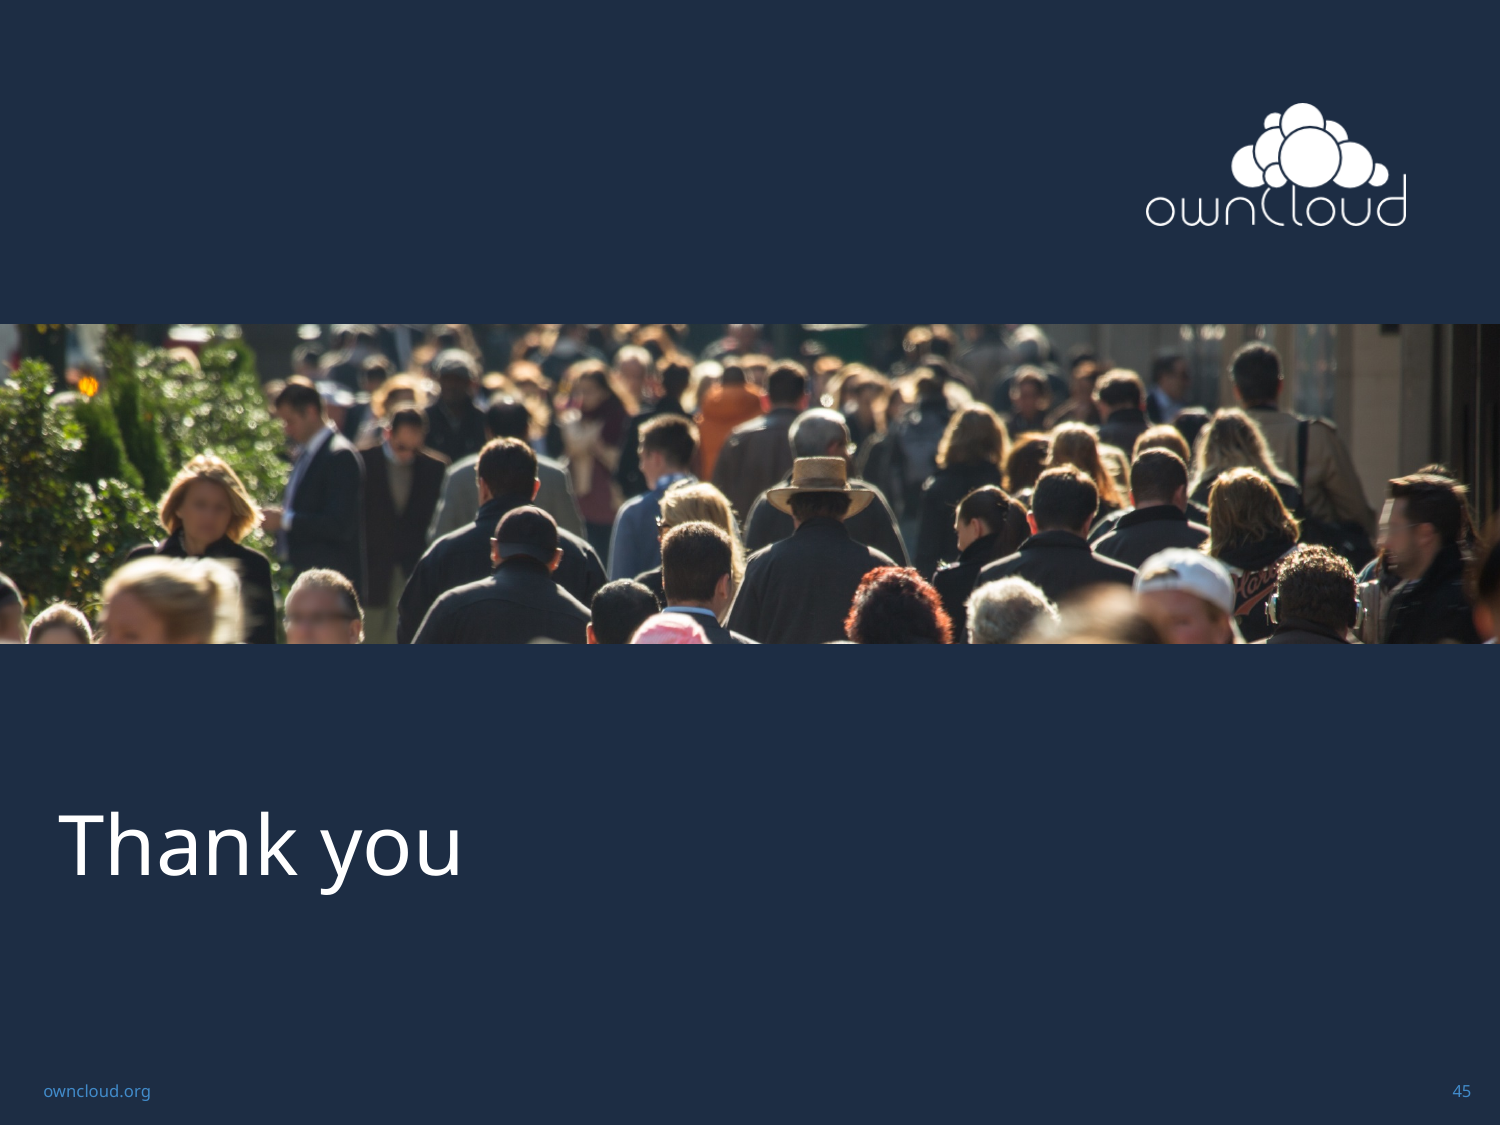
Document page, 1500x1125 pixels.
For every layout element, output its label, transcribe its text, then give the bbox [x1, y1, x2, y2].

title Thank you [58, 754, 1427, 942]
picture [0, 324, 1500, 644]
picture [1146, 103, 1406, 226]
